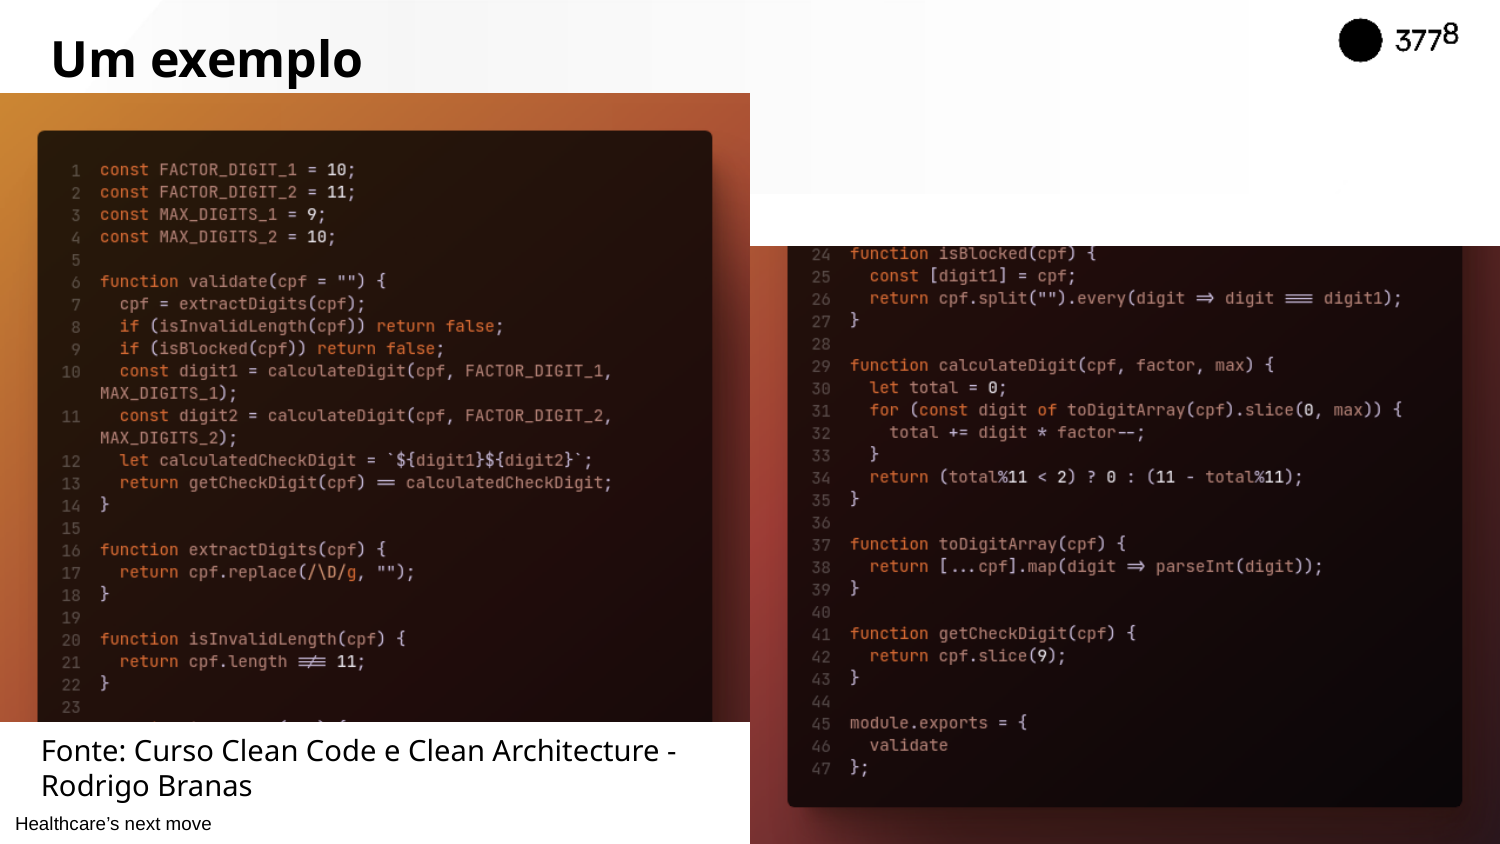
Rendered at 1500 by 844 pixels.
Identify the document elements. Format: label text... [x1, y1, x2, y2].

title Um exemplo [35, 12, 1308, 107]
text_box Fonte: Curso Clean Code e Clean Architecture - Rodrigo Branas [25, 717, 695, 818]
picture [0, 0, 1500, 844]
